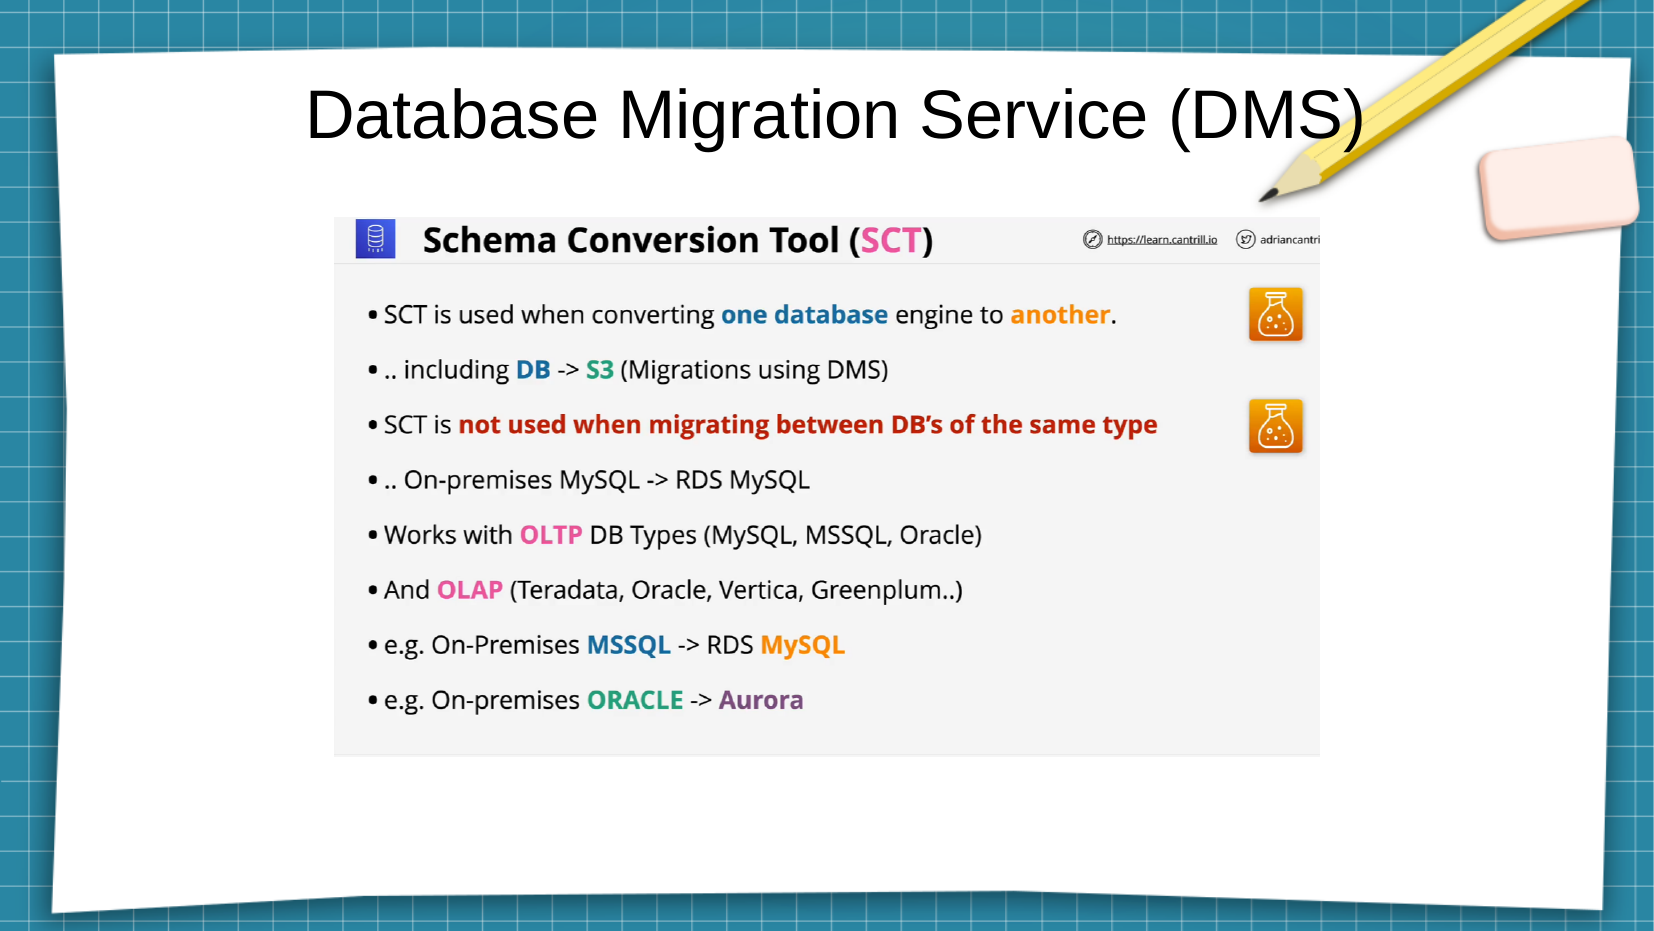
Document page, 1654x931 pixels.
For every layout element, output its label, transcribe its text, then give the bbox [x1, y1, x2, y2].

title Database Migration Service (DMS) [82, 37, 1571, 193]
picture [0, 0, 1654, 931]
